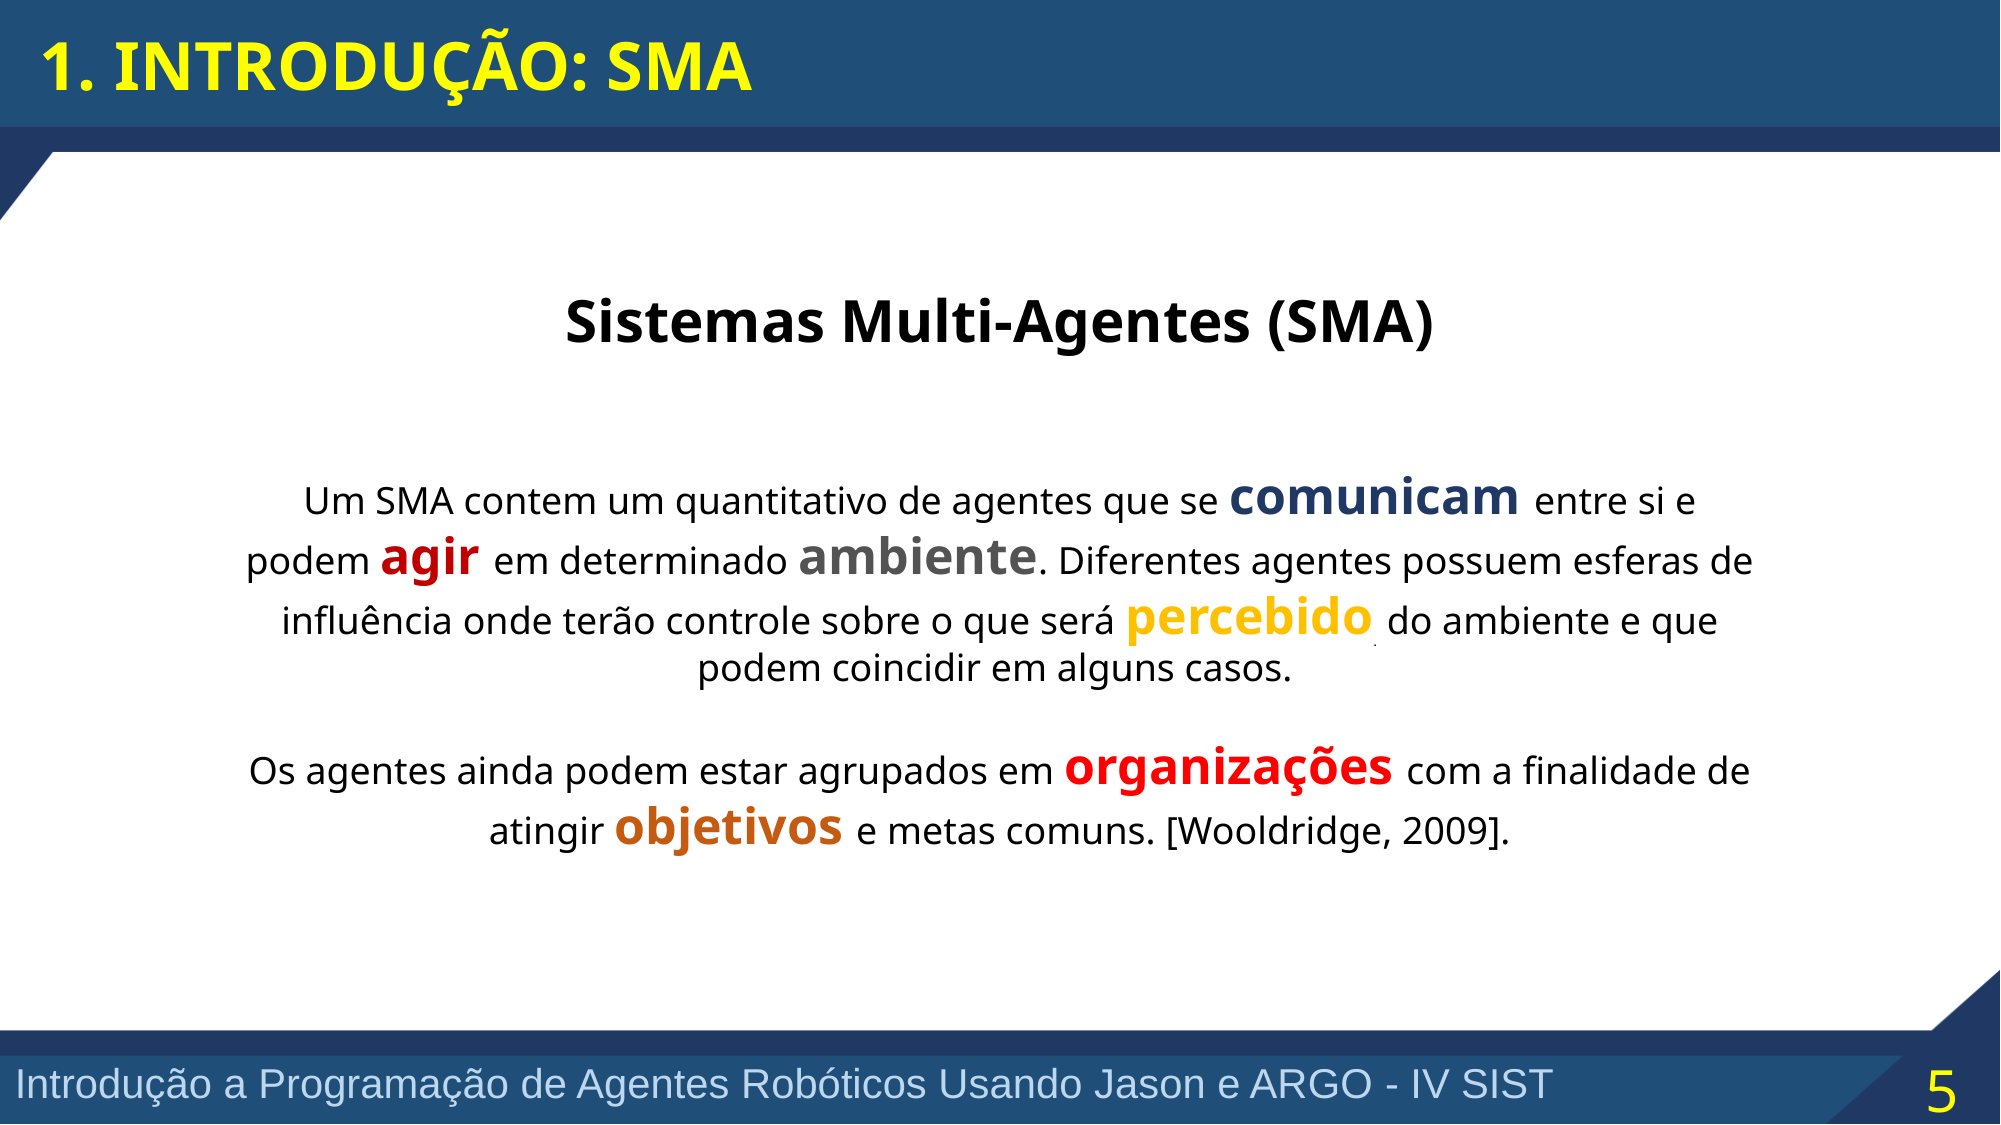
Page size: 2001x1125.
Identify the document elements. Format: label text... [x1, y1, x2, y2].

text_box Sistemas Multi-Agentes (SMA) [362, 276, 1638, 362]
text_box Um SMA contem um quantitativo de agentes que se comunicam entre si e podem agir em determinado ambiente. Diferentes agentes possuem esferas de influência onde terão controle sobre o que será percebido do ambiente e que podem coincidir em alguns casos. Os agentes ainda podem estar agrupados em organizações com a finalidade de atingir objetivos e metas comuns. [Wooldridge, 2009]. [223, 456, 1776, 862]
text_box 1. INTRODUÇÃO: SMA [24, 16, 2000, 112]
picture [0, 0, 2000, 1124]
